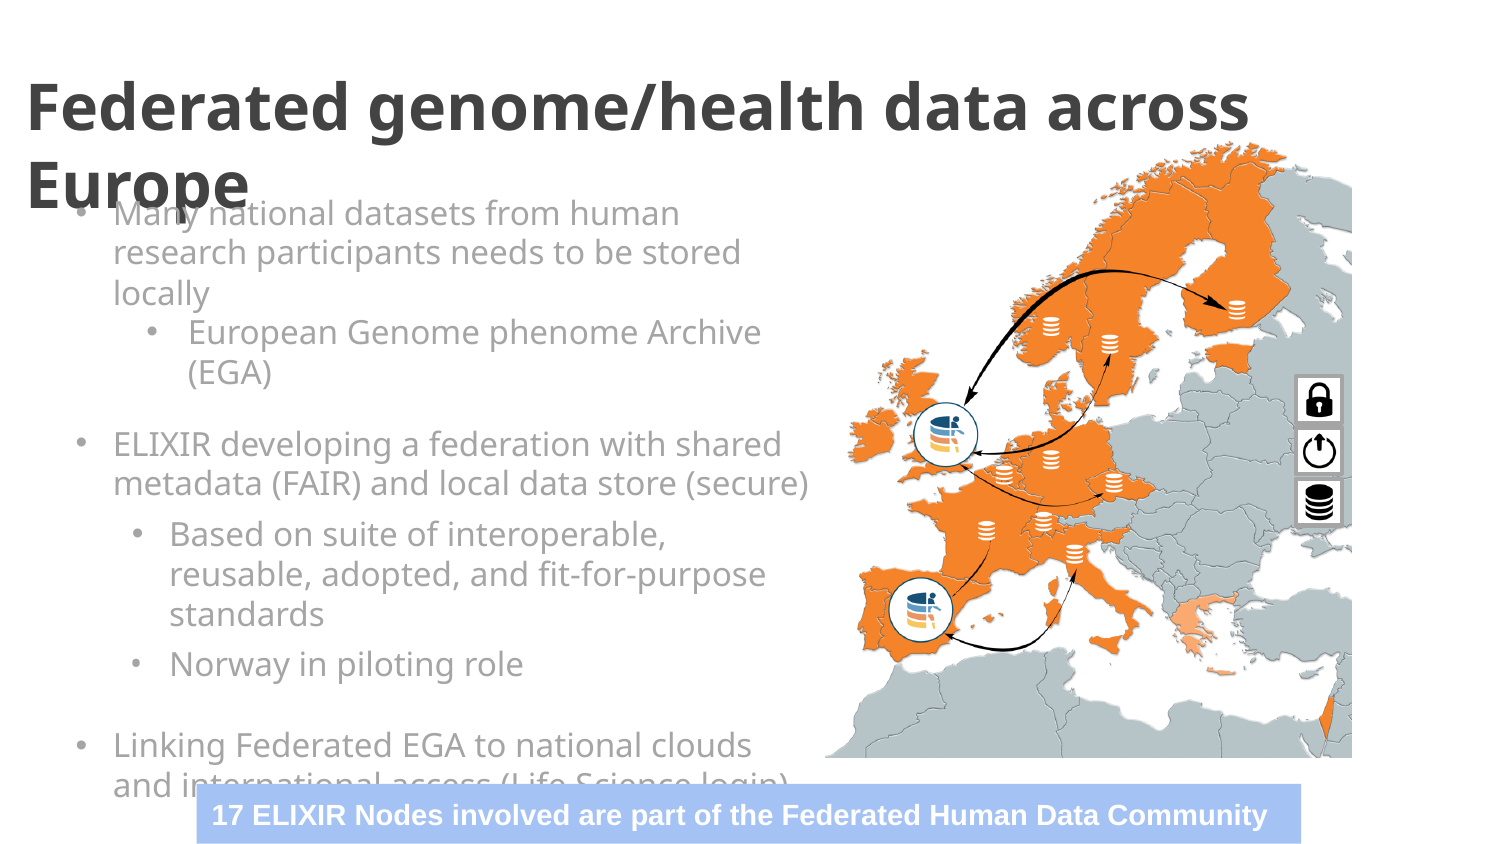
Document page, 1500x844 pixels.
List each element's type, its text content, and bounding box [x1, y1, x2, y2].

text_box Many national datasets from human research participants needs to be stored locally European Genome phenome Archive (EGA) ELIXIR developing a federation with shared metadata (FAIR) and local data store (secure) Based on suite of interoperable, reusable, adopted, and fit-for-purpose standards Norway in piloting role Linking Federated EGA to national clouds and international access (Life Science login) [75, 191, 817, 735]
picture [825, 124, 1352, 758]
text_box 17 ELIXIR Nodes involved are part of the Federated Human Data Community [196, 783, 1302, 844]
text_box [1295, 478, 1343, 526]
text_box Federated genome/health data across Europe [25, 65, 1302, 126]
text_box [1295, 376, 1343, 423]
text_box [1295, 427, 1343, 475]
